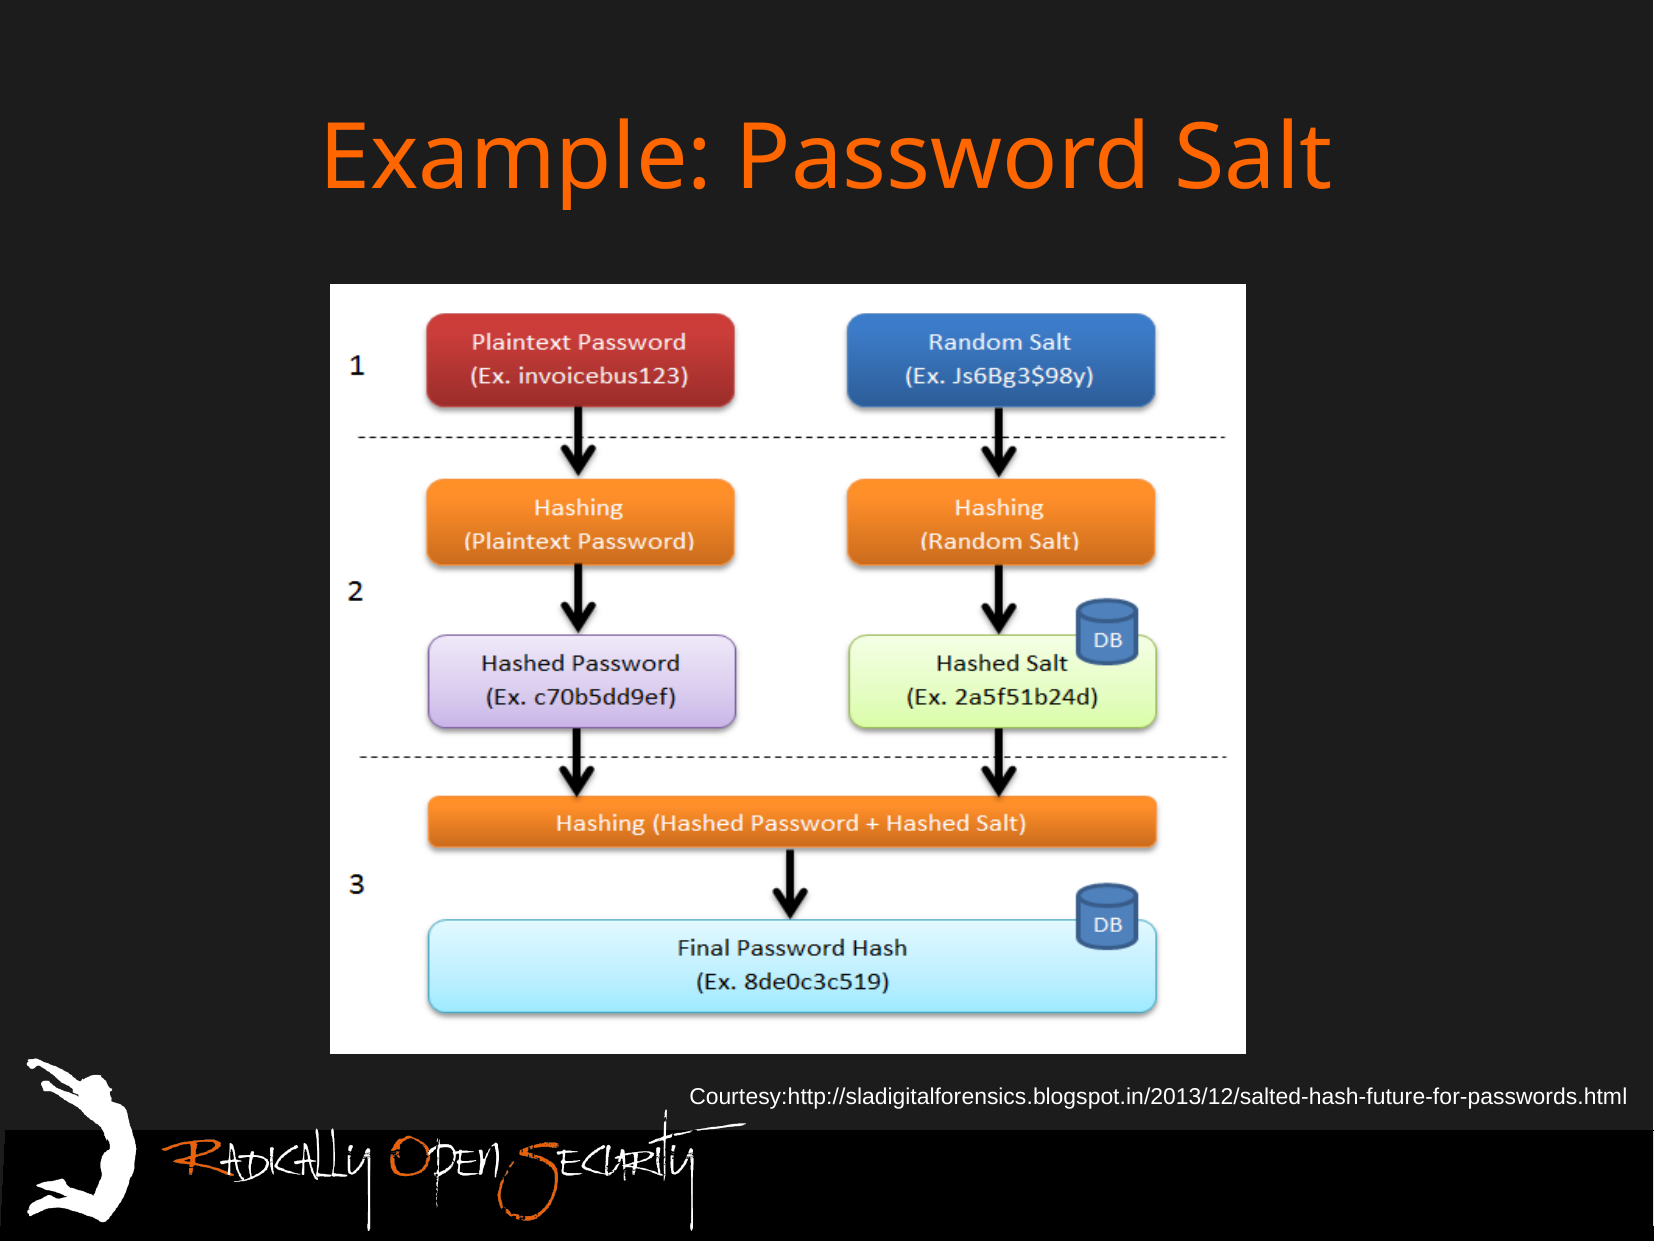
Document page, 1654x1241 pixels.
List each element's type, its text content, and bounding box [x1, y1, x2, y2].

text_box Courtesy:http://sladigitalforensics.blogspot.in/2013/12/salted-hash-future-for-passwords.html [674, 1076, 1645, 1119]
title Example: Password Salt [82, 49, 1571, 257]
picture [0, 284, 1246, 1241]
